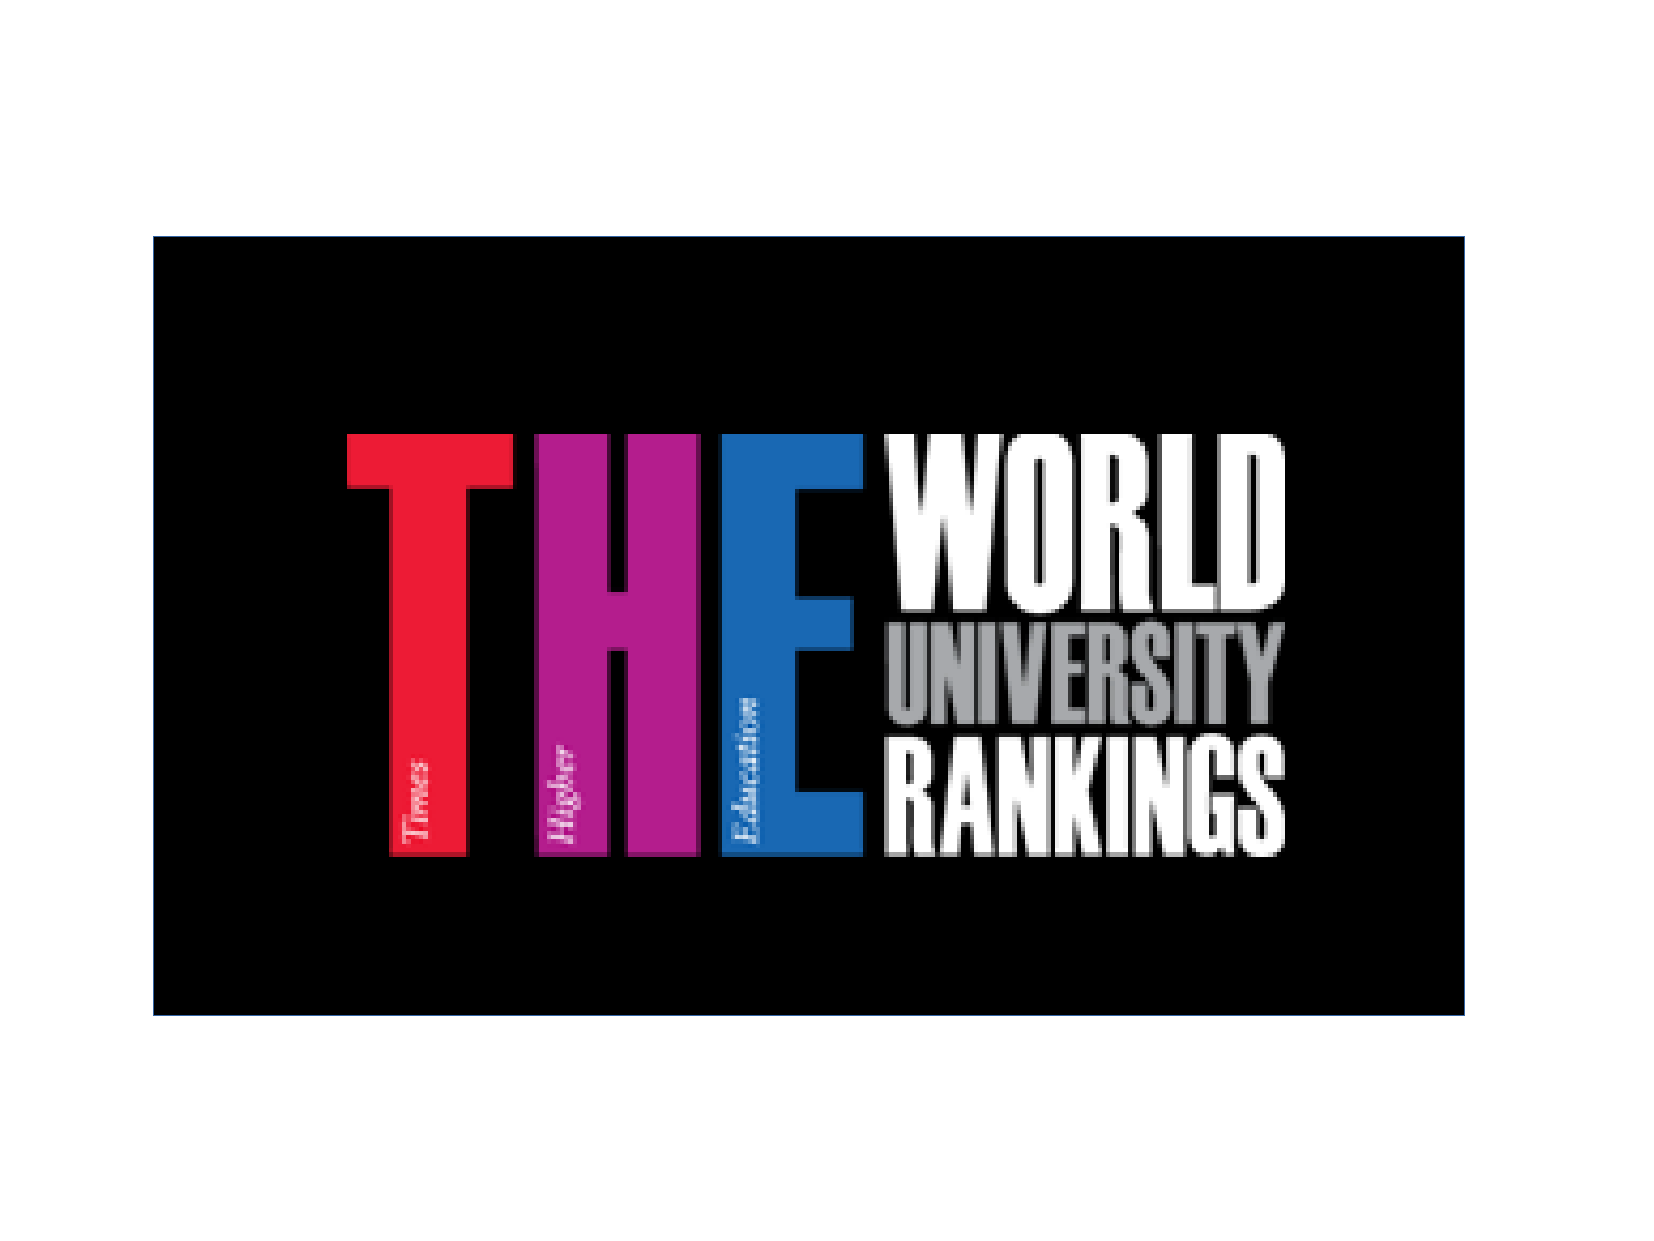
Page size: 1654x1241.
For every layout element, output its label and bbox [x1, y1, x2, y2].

picture [347, 434, 1303, 857]
text_box [153, 236, 1465, 1016]
